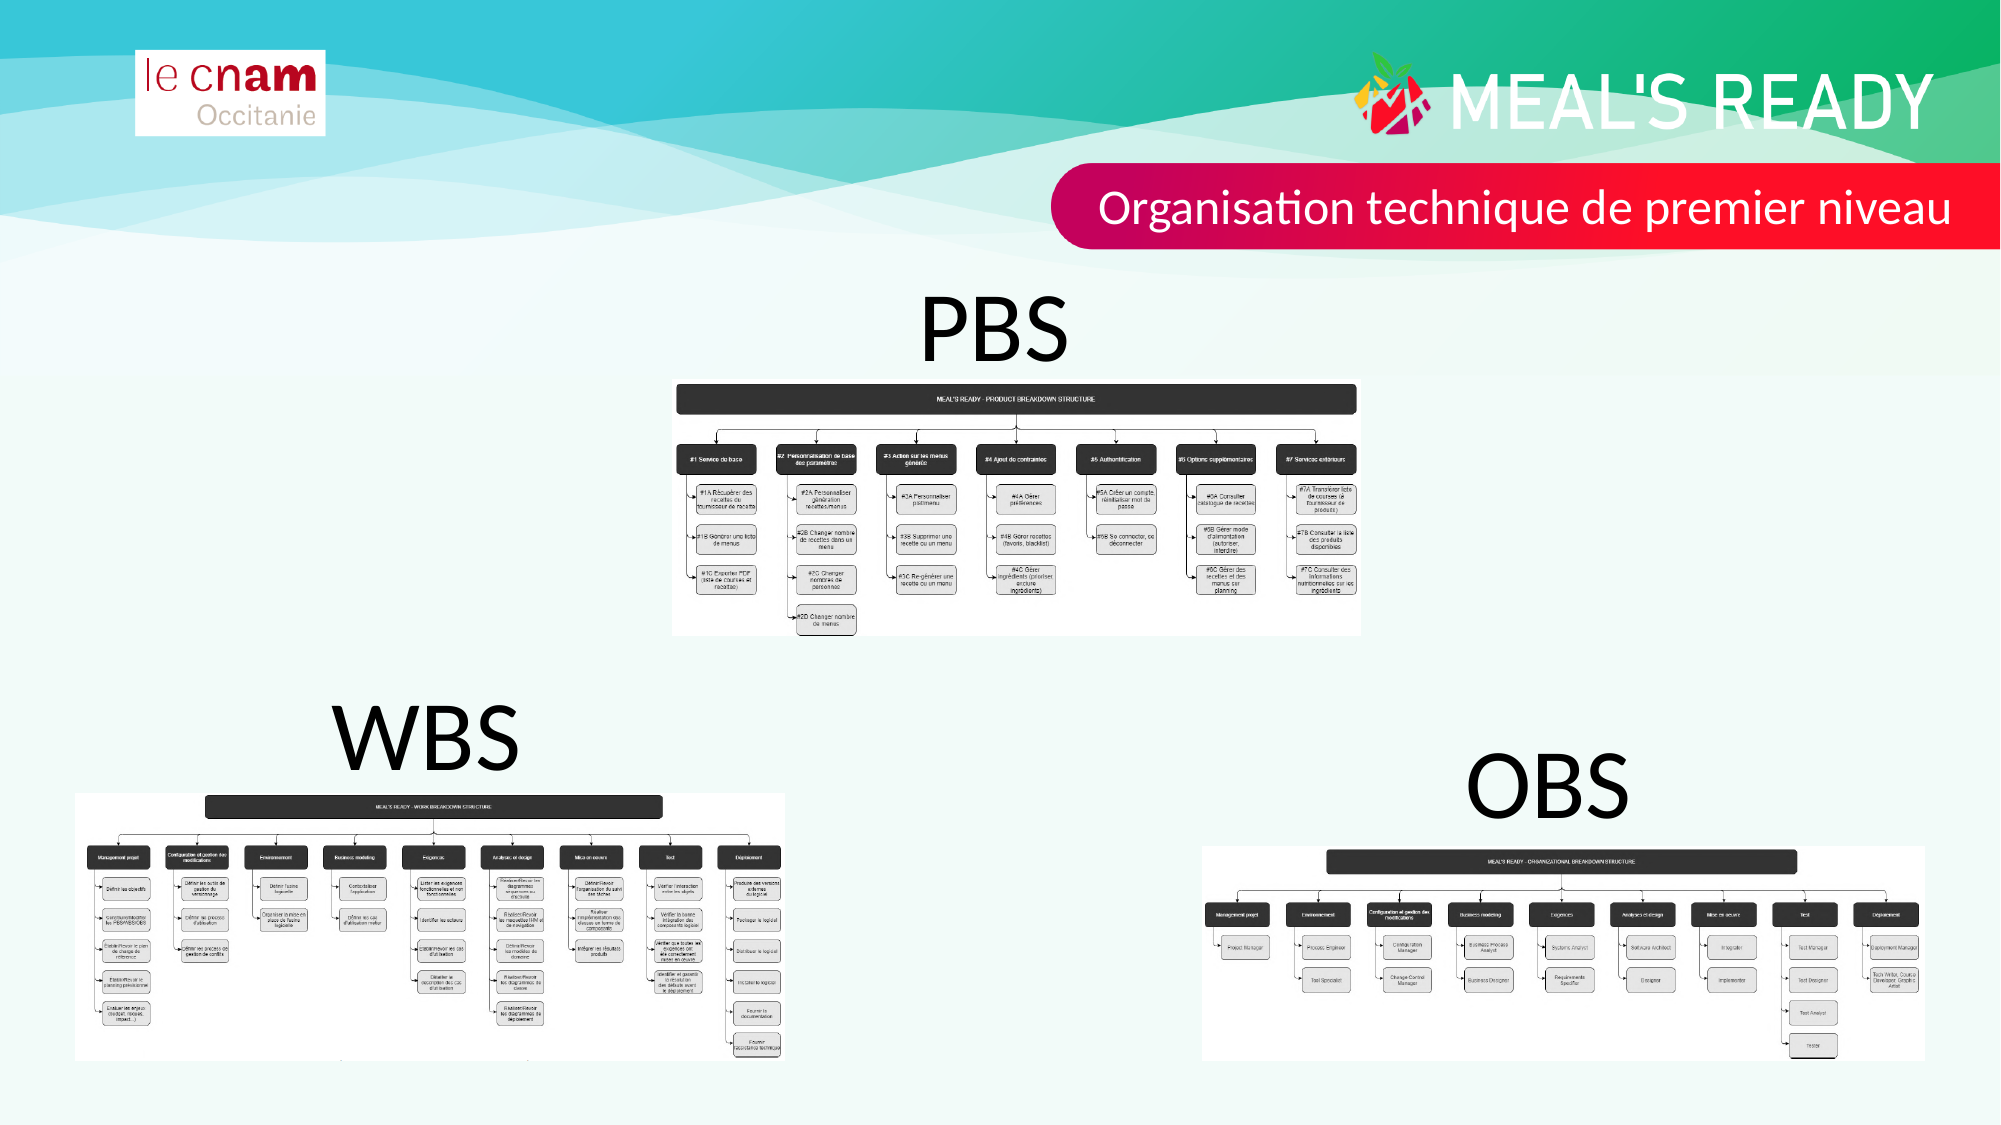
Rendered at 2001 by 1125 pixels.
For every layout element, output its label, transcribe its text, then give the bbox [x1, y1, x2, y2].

text_box Organisation technique de premier niveau [1083, 173, 2000, 244]
text_box PBS [903, 253, 1131, 391]
text_box WBS [316, 663, 544, 800]
picture [0, 0, 2000, 1125]
text_box OBS [1450, 710, 1678, 847]
